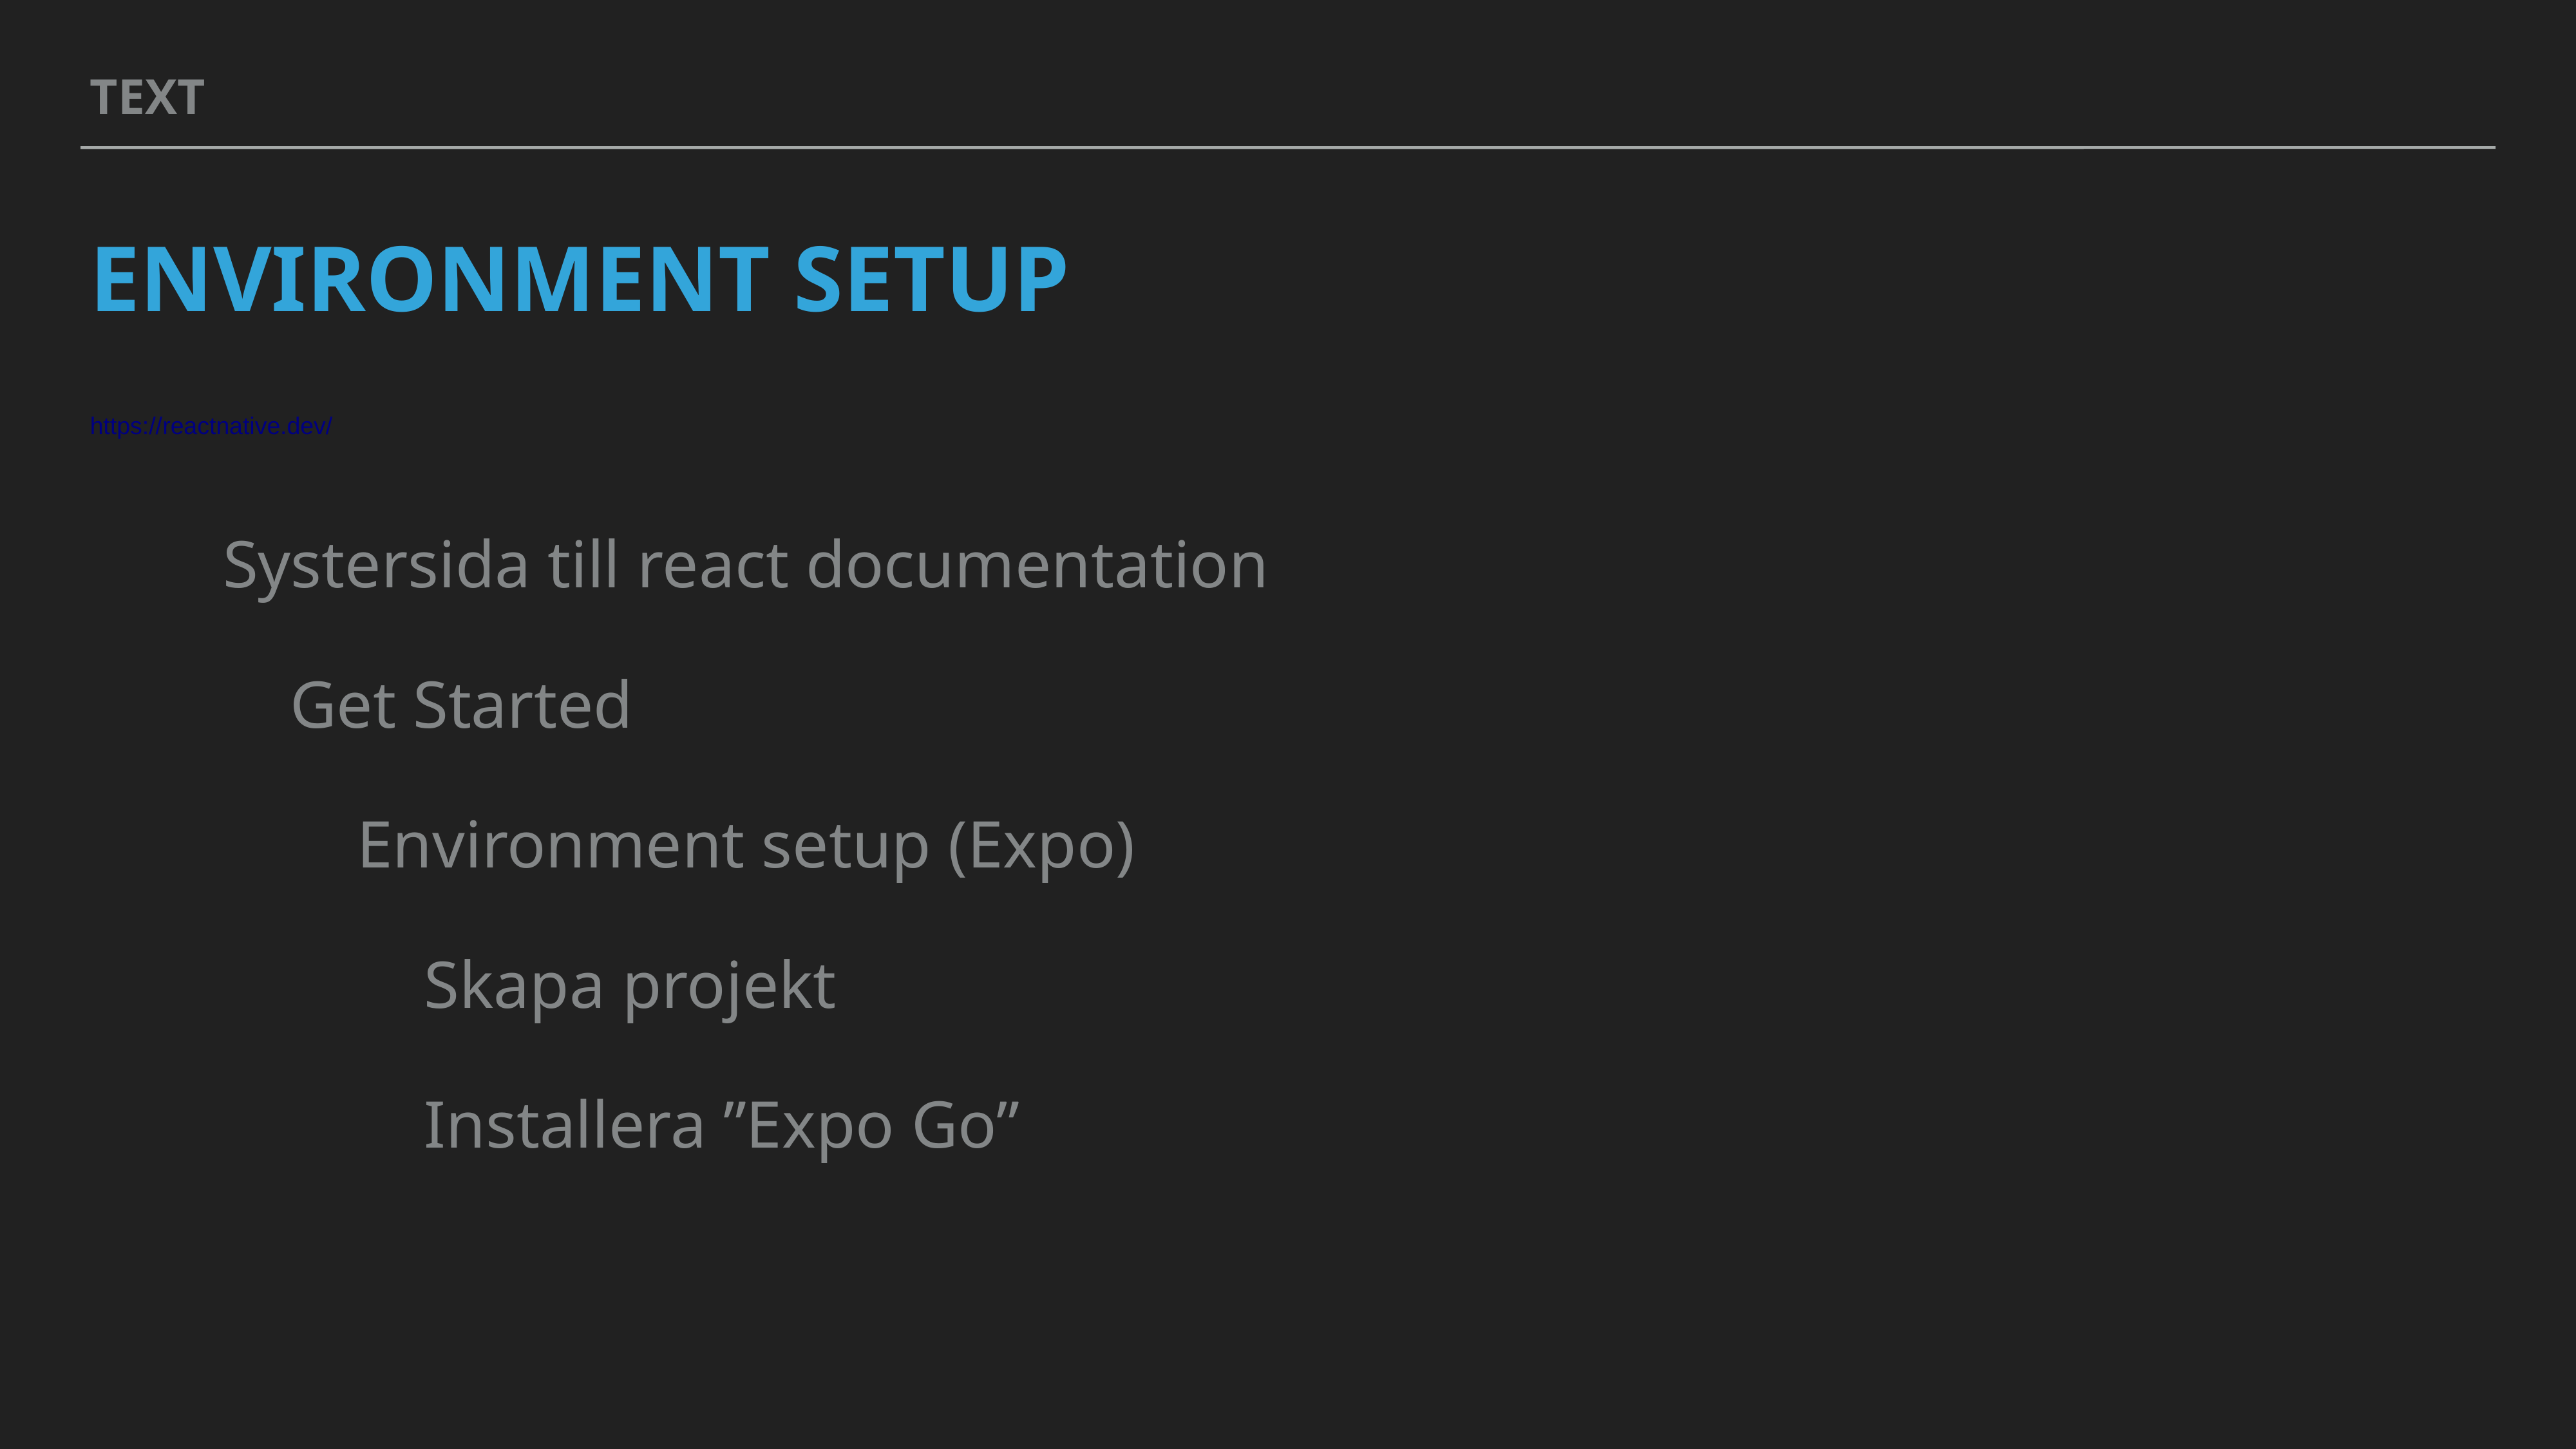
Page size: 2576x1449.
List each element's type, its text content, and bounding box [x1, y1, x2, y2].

text_box https://reactnative.dev/ Systersida till react documentation Get Started Environment setup (Expo) Skapa projekt Installera ”Expo Go” [80, 408, 2496, 1315]
text_box Environment Setup [80, 228, 2496, 336]
